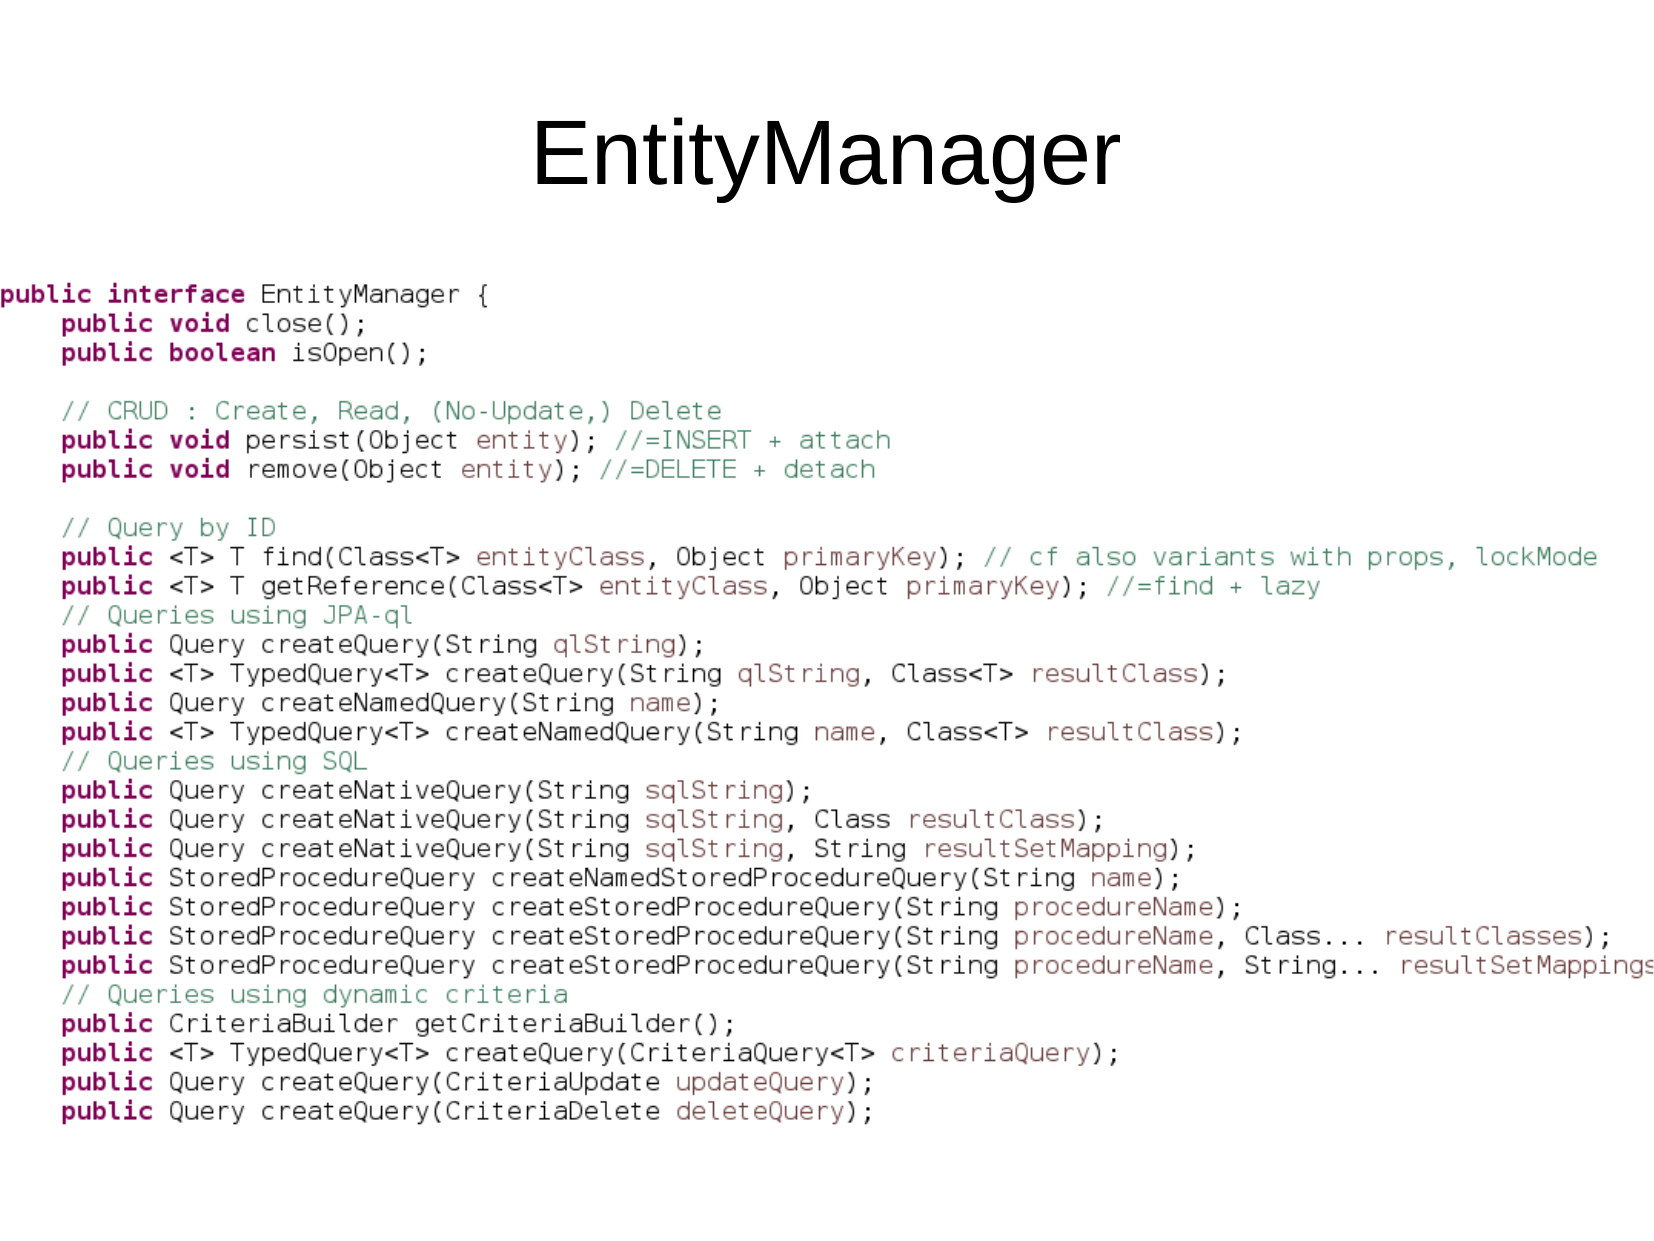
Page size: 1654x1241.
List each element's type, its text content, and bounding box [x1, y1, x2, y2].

title EntityManager [82, 49, 1571, 257]
picture [0, 280, 1654, 1127]
